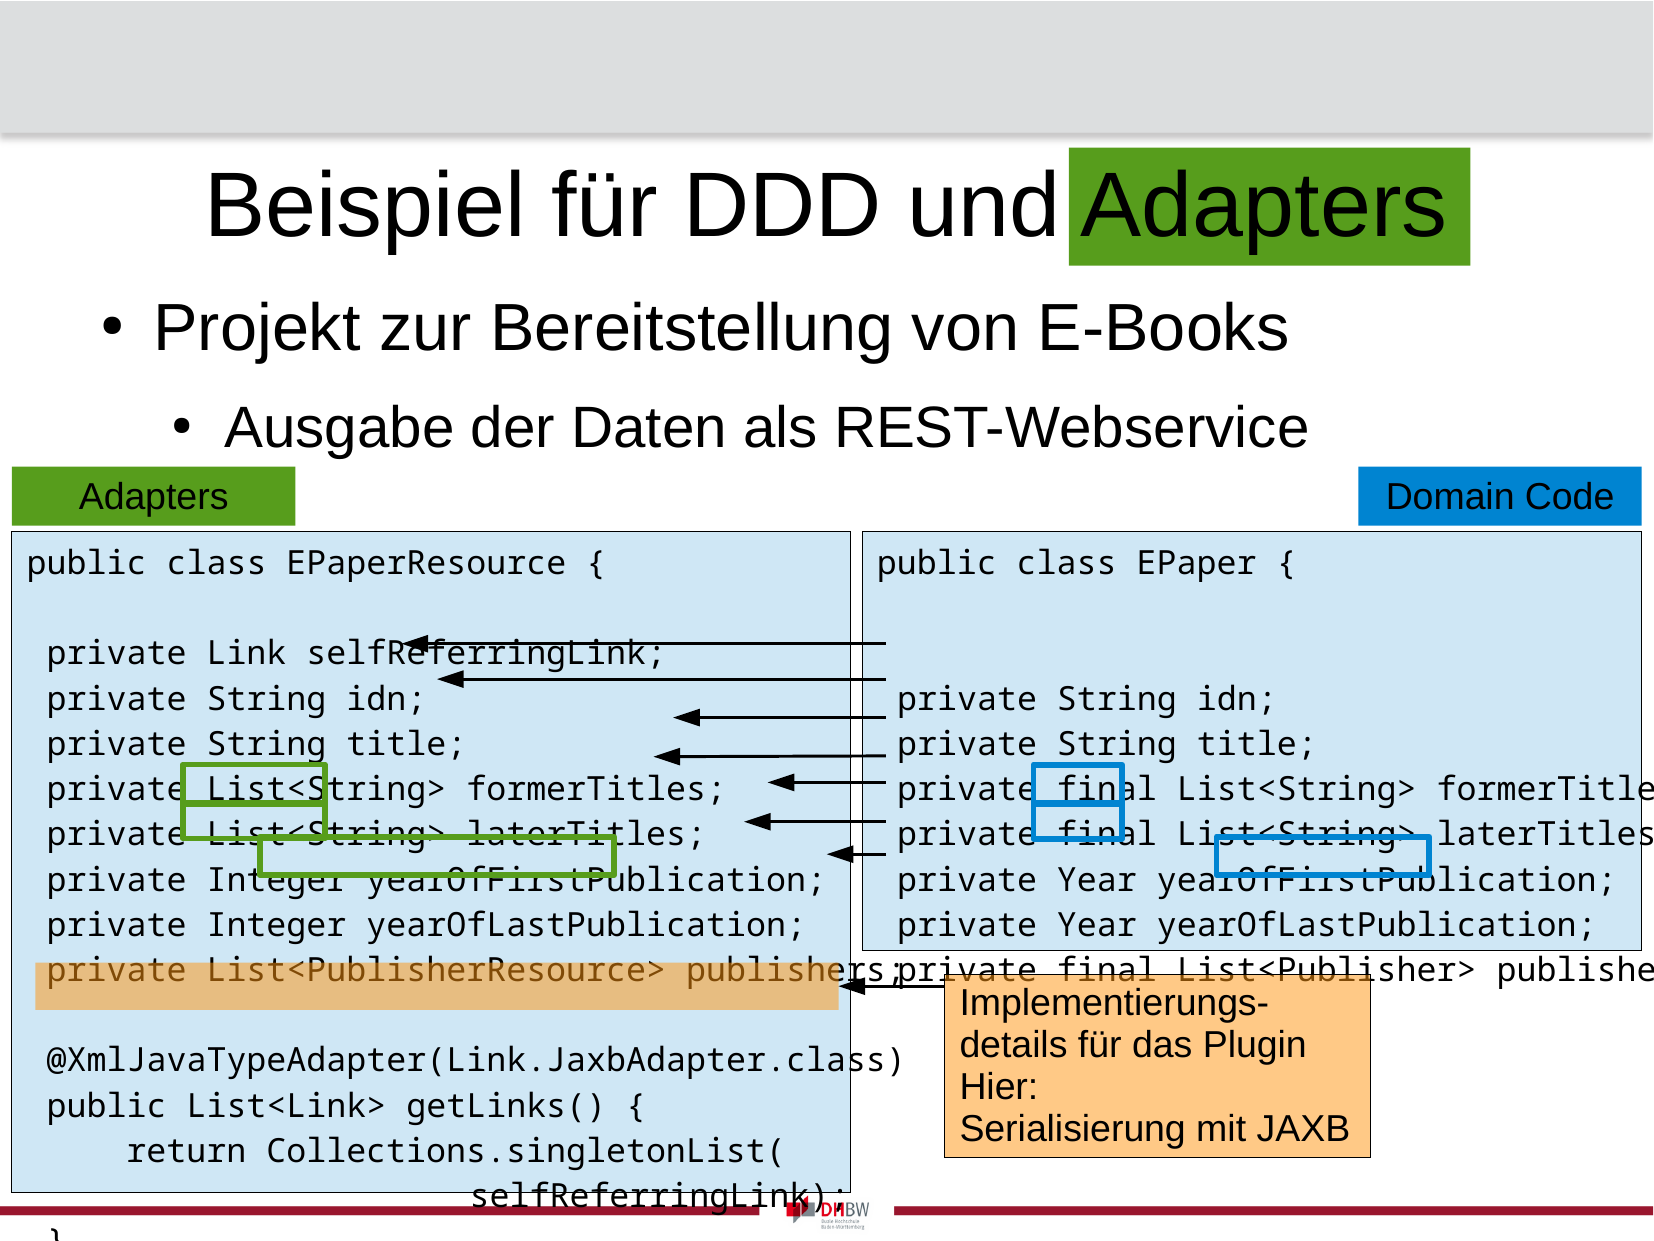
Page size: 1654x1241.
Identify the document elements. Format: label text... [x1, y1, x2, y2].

picture [1102, 965, 1110, 974]
picture [1642, 836, 1649, 843]
picture [0, 1, 1654, 1237]
picture [851, 758, 862, 781]
picture [1642, 784, 1651, 789]
picture [1322, 965, 1331, 974]
picture [903, 965, 912, 979]
picture [851, 784, 862, 820]
picture [1641, 965, 1651, 970]
text_box Adapters [11, 466, 296, 526]
list Projekt zur Bereitstellung von E-Books Ausgabe der Daten als REST-Webservice [82, 290, 1619, 461]
title Beispiel für DDD und Adapters [82, 147, 1571, 257]
picture [714, 1193, 724, 1205]
picture [851, 645, 862, 678]
picture [1022, 965, 1032, 970]
picture [851, 681, 862, 716]
text_box [1068, 257, 1471, 266]
text_box public class EPaperResource { private Link selfReferringLink; private String idn; private String title; private List<String> formerTitles; private List<String> laterTitles; private Integer yearOfFirstPublication; private Integer yearOfLastPublication; private List<PublisherResource> publishers; @XmlJavaTypeAdapter(Link.JaxbAdapter.class) public List<Link> getLinks() { return Collections.singletonList( selfReferringLink); } [11, 531, 851, 1193]
text_box public class EPaper { private String idn; private String title; private final List<String> formerTitles; private final List<String> laterTitles; private Year yearOfFirstPublication; private Year yearOfLastPublication; private final List<Publisher> publishers; [862, 531, 1642, 951]
picture [851, 719, 862, 754]
picture [851, 1061, 859, 1069]
text_box Domain Code [1358, 466, 1642, 526]
text_box [35, 962, 839, 1010]
picture [1282, 960, 1291, 969]
text_box Implementierungs- details für das Plugin Hier: Serialisierung mit JAXB [944, 974, 1371, 1158]
picture [851, 823, 862, 853]
